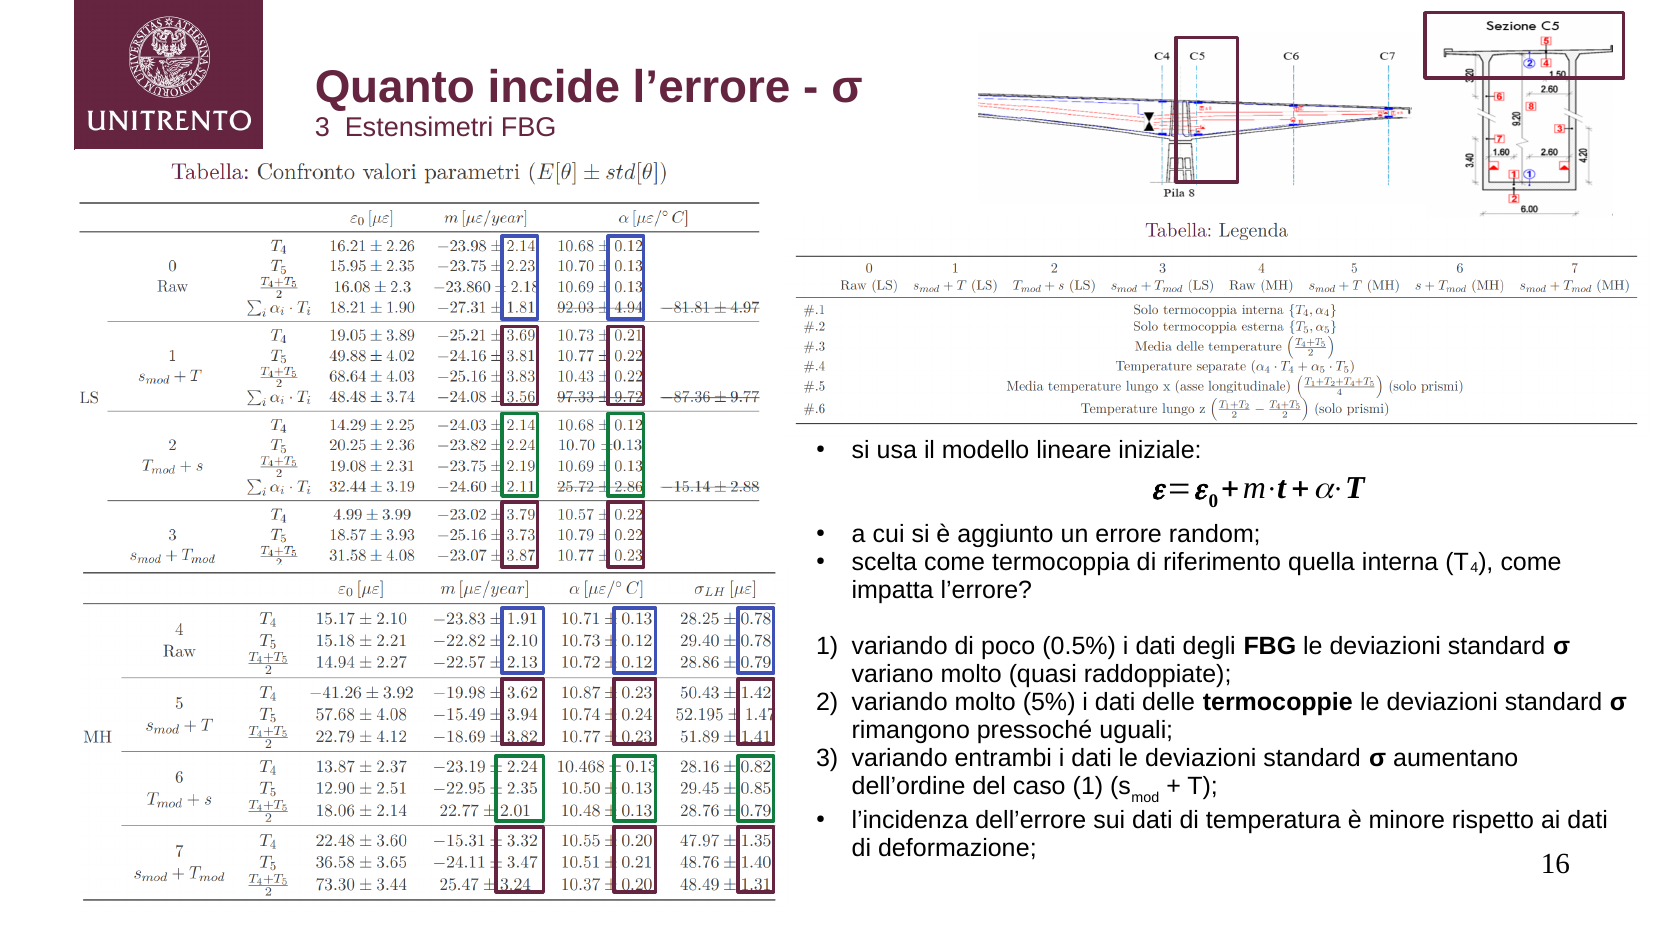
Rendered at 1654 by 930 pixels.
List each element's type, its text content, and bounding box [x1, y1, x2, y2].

text_box [1176, 37, 1238, 182]
text_box si usa il modello lineare iniziale: a cui si è aggiunto un errore random; scelta come termocoppia di riferimento quella interna (T4), come impatta l’errore? variando di poco (0.5%) i dati degli FBG le deviazioni standard σ variano molto (quasi raddoppiate); variando molto (5%) i dati delle termocoppie le deviazioni standard σ rimangono pressoché uguali; variando entrambi i dati le deviazioni standard σ aumentano dell’ordine del caso (1) (smod + T); l’incidenza dell’errore sui dati di temperatura è minore rispetto ai dati di deformazione; [801, 428, 1646, 869]
text_box [1425, 12, 1624, 79]
picture [786, 32, 1649, 436]
text_box Quanto incide l’errore - σ 3 Estensimetri FBG [300, 53, 978, 151]
picture [74, 0, 788, 907]
chart [1150, 470, 1367, 512]
